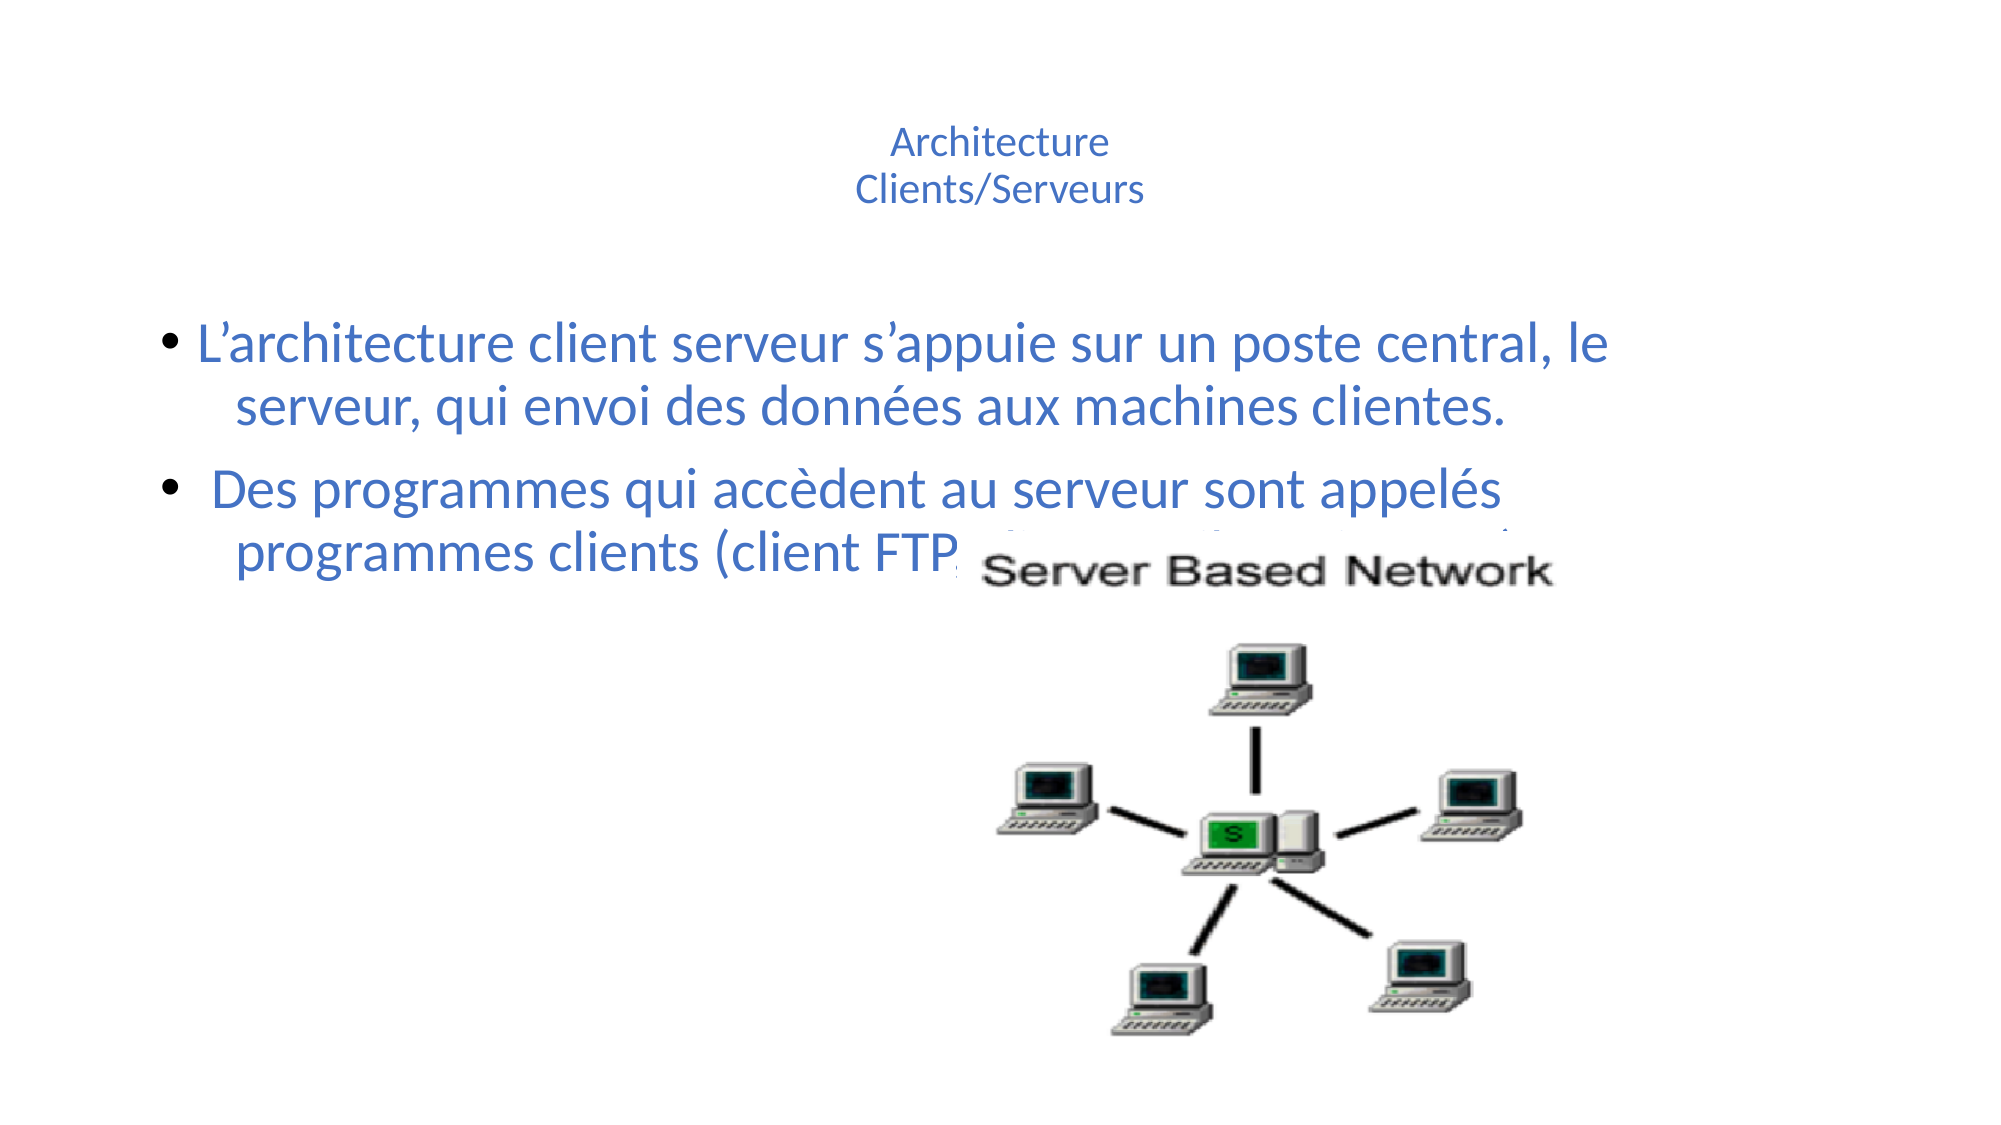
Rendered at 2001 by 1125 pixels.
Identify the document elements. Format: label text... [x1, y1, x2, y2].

list L’architecture client serveur s’appuie sur un poste central, le serveur, qui envoi des données aux machines clientes. Des programmes qui accèdent au serveur sont appelés programmes clients (client FTP, client mail, navigateur). [145, 304, 1771, 636]
picture [957, 531, 1582, 1056]
title Architecture Clients/Serveurs [137, 59, 1863, 278]
